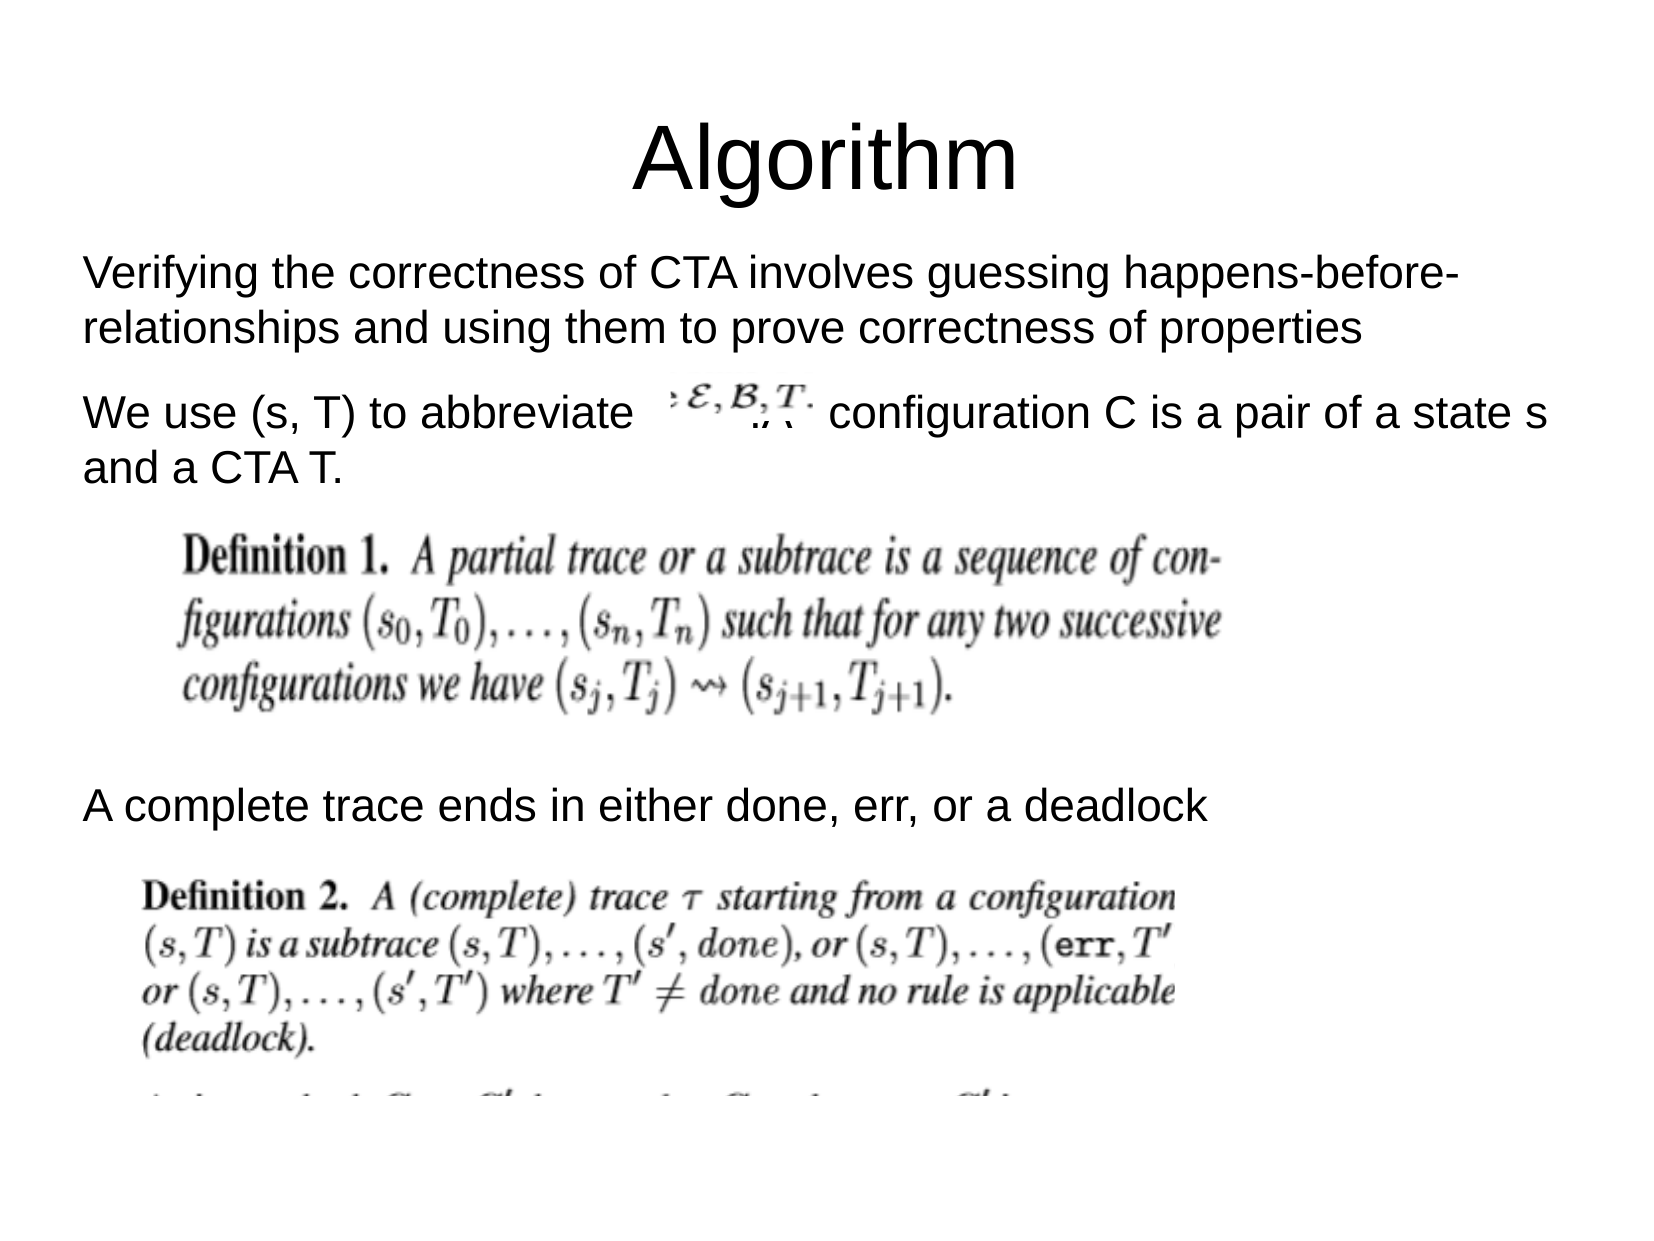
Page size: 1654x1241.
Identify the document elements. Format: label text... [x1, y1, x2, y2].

list Verifying the correctness of CTA involves guessing happens-before-relationships and using them to prove correctness of properties We use (s, T) to abbreviate .A configuration C is a pair of a state s and a CTA T. A complete trace ends in either done, err, or a deadlock [82, 242, 1571, 1108]
title Algorithm [82, 49, 1571, 242]
picture [160, 505, 1243, 735]
picture [670, 372, 813, 421]
picture [132, 871, 1175, 1096]
